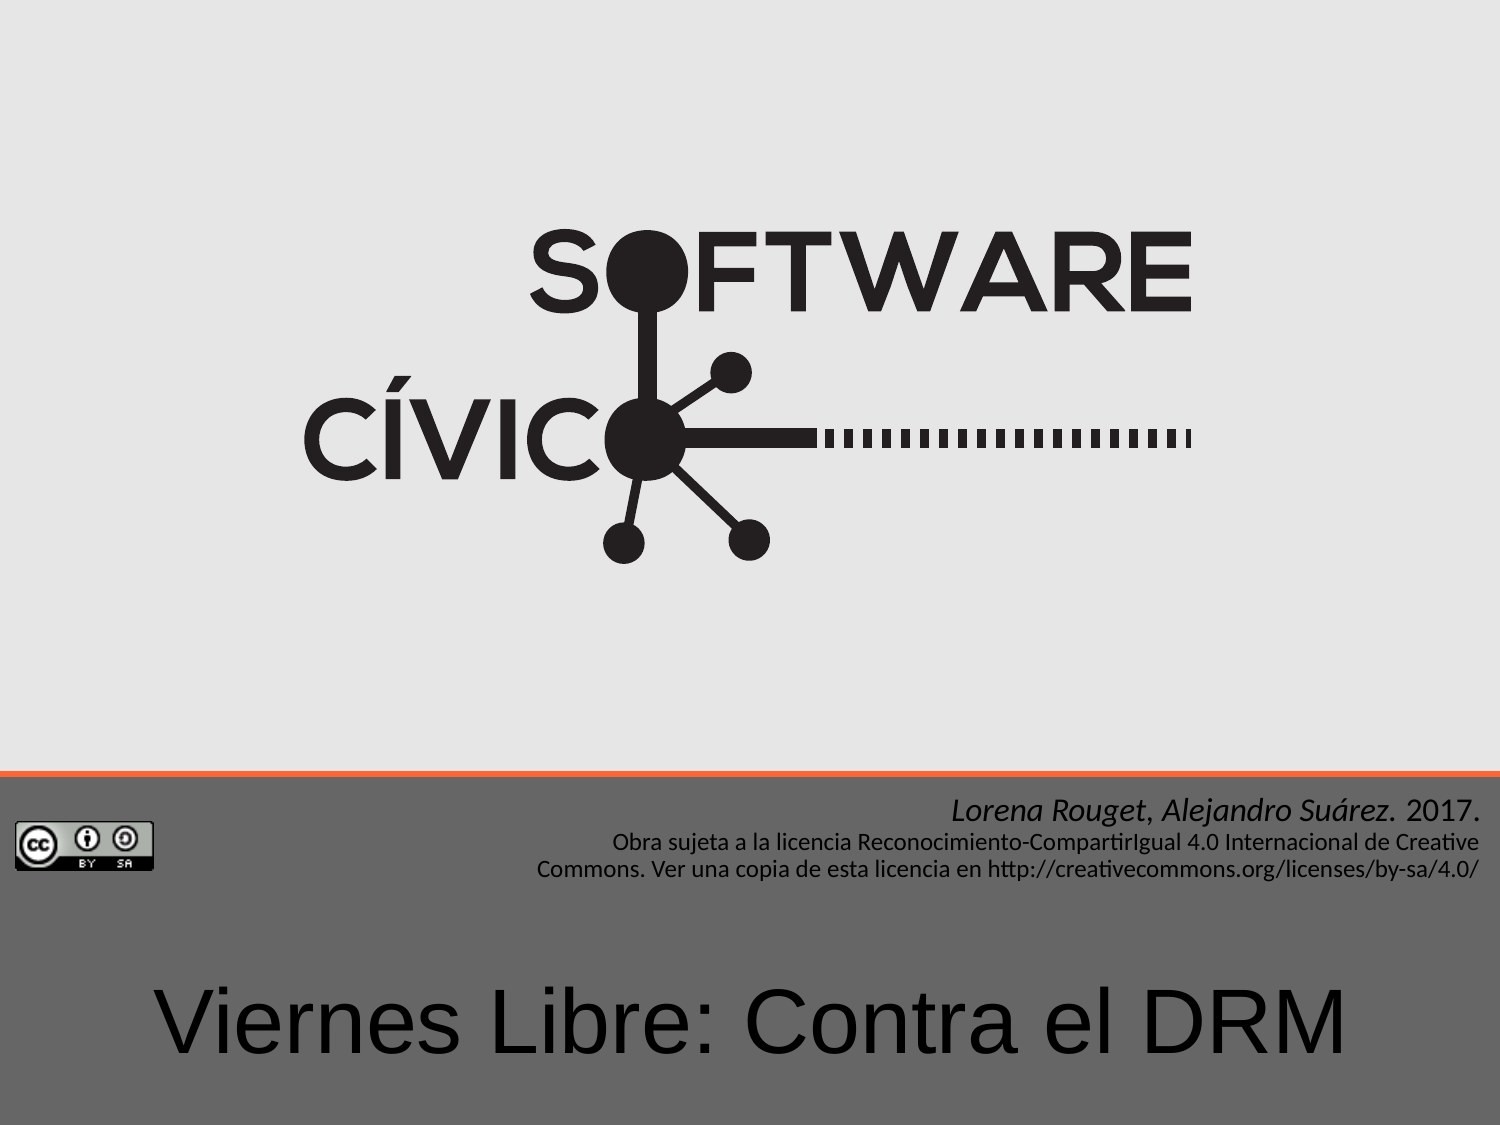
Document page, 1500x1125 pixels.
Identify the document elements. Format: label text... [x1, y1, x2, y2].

title Viernes Libre: Contra el DRM [4, 930, 1500, 1114]
picture [15, 821, 154, 871]
text_box Lorena Rouget, Alejandro Suárez. 2017. Obra sujeta a la licencia Reconocimiento-CompartirIgual 4.0 Internacional de Creative Commons. Ver una copia de esta licencia en http://creativecommons.org/licenses/by-sa/4.0/ [1313, 785, 1500, 930]
picture [187, 0, 1313, 930]
